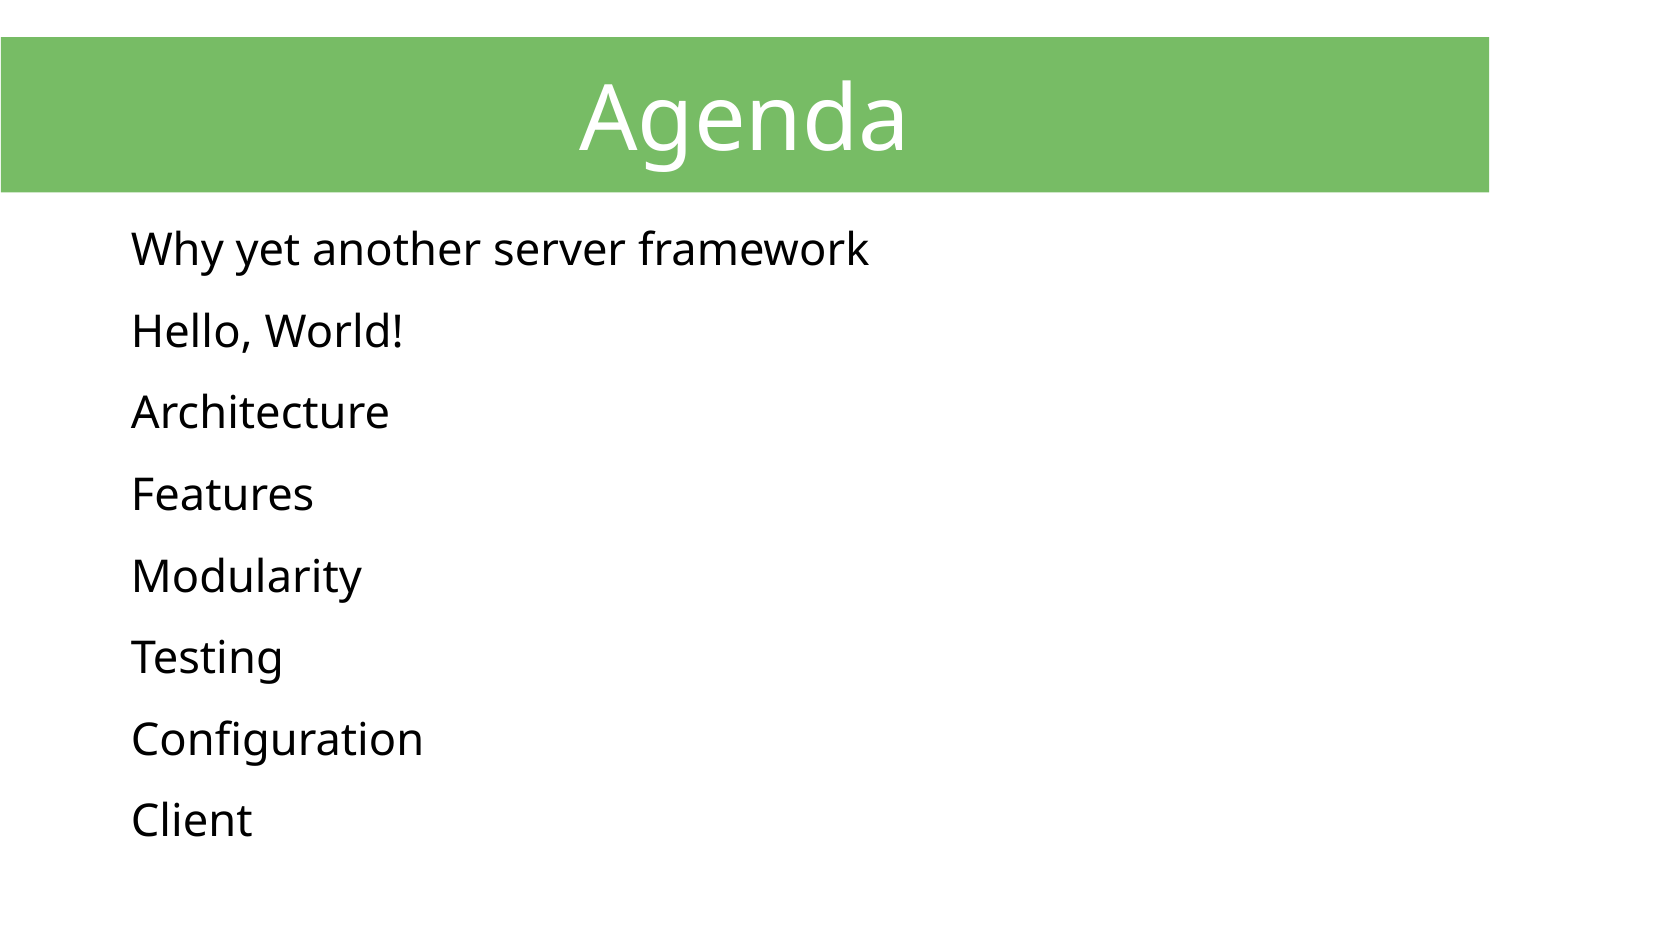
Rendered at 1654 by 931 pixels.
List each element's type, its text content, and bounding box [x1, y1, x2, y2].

list Why yet another server framework Hello, World! Architecture Features Modularity Testing Configuration Client [82, 217, 1571, 856]
title Agenda [0, 37, 1490, 193]
